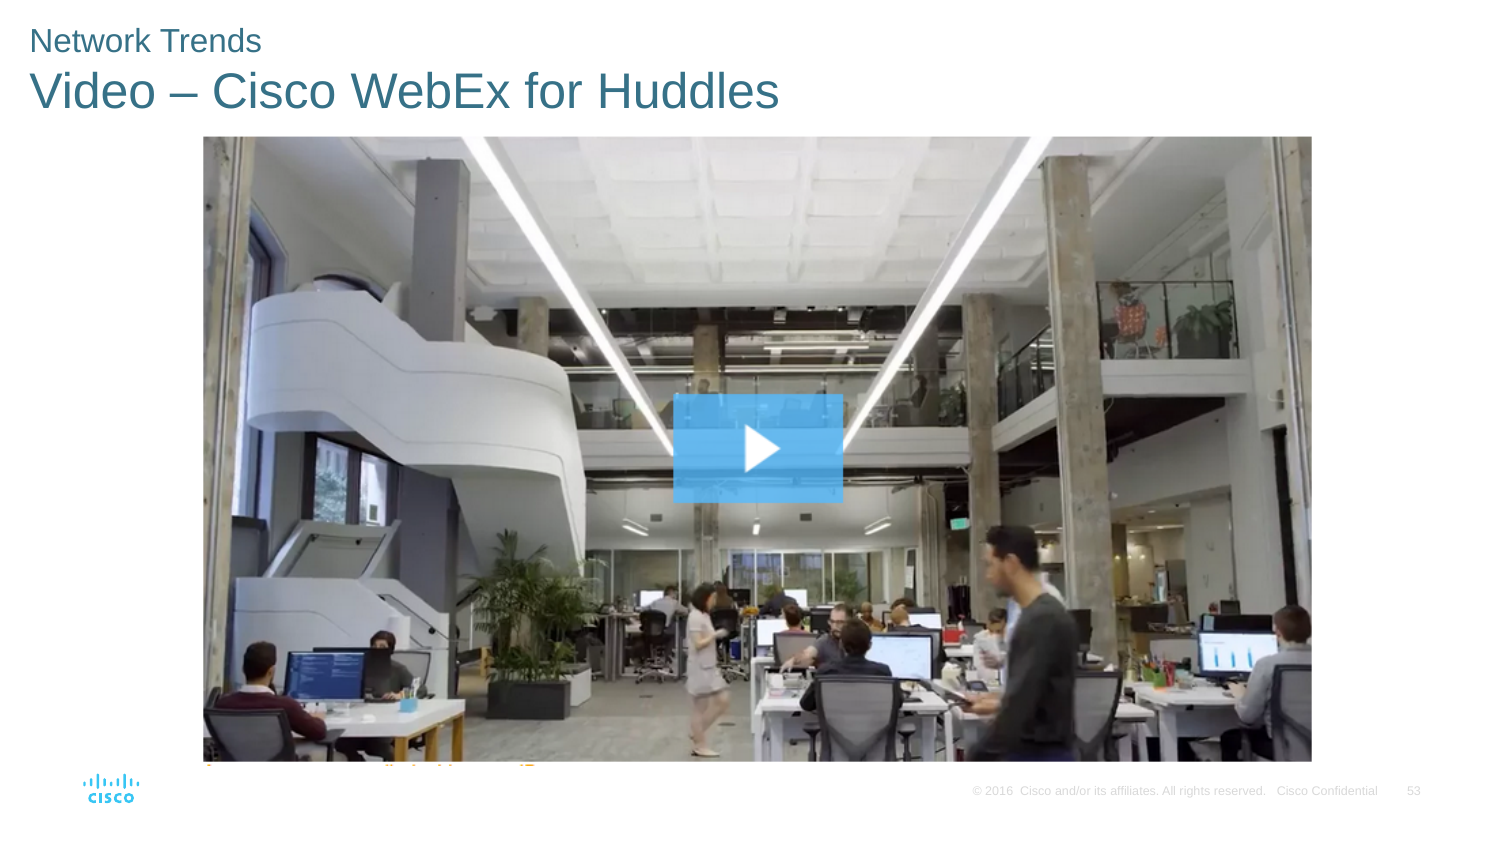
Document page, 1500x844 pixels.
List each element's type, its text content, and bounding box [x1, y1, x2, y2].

picture [198, 131, 1316, 766]
title Network Trends Video – Cisco WebEx for Huddles [14, 6, 1500, 132]
